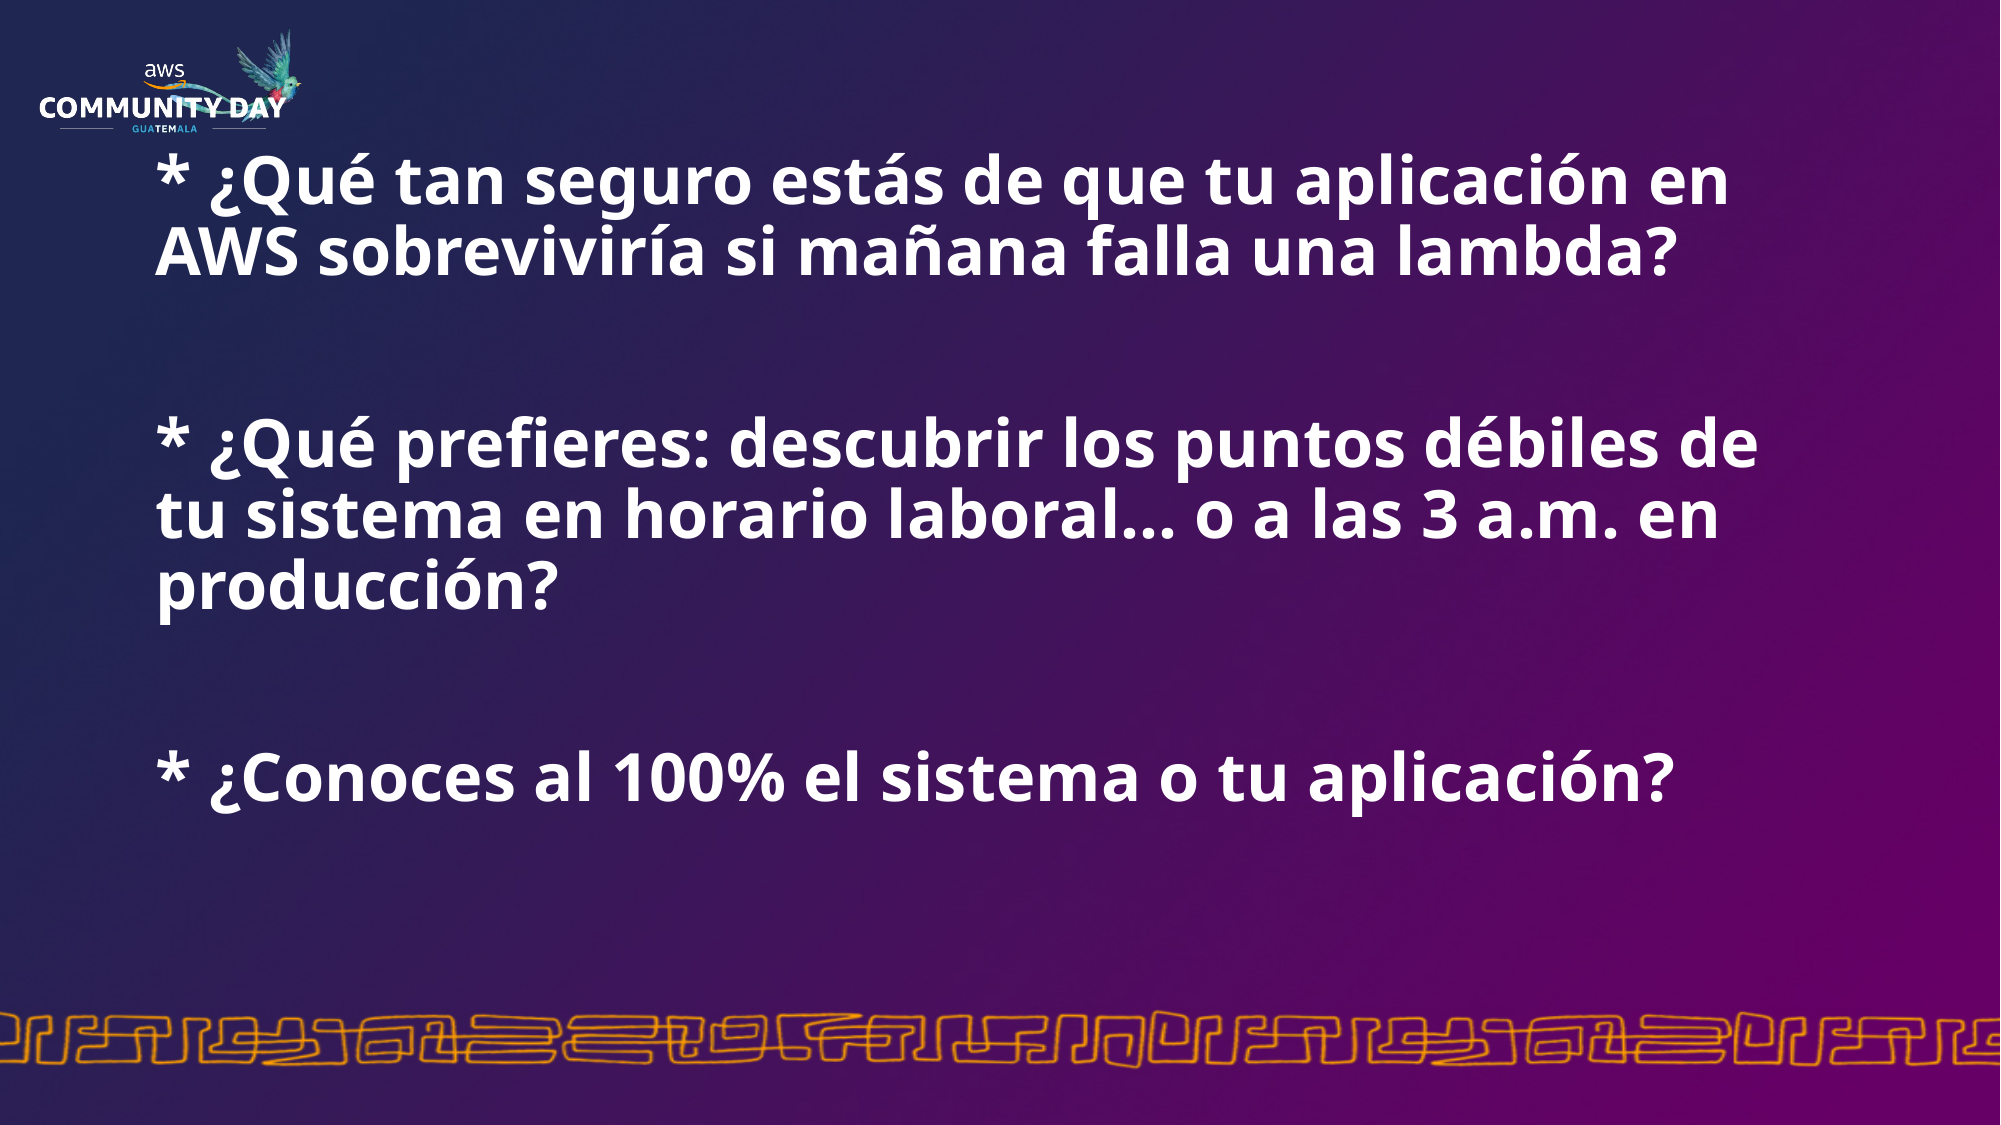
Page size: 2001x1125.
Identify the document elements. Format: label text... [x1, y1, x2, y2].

picture [0, 0, 2000, 1125]
text_box * ¿Qué tan seguro estás de que tu aplicación en AWS sobreviviría si mañana falla una lambda? * ¿Qué prefieres: descubrir los puntos débiles de tu sistema en horario laboral… o a las 3 a.m. en producción? * ¿Conoces al 100% el sistema o tu aplicación? [155, 147, 1831, 864]
